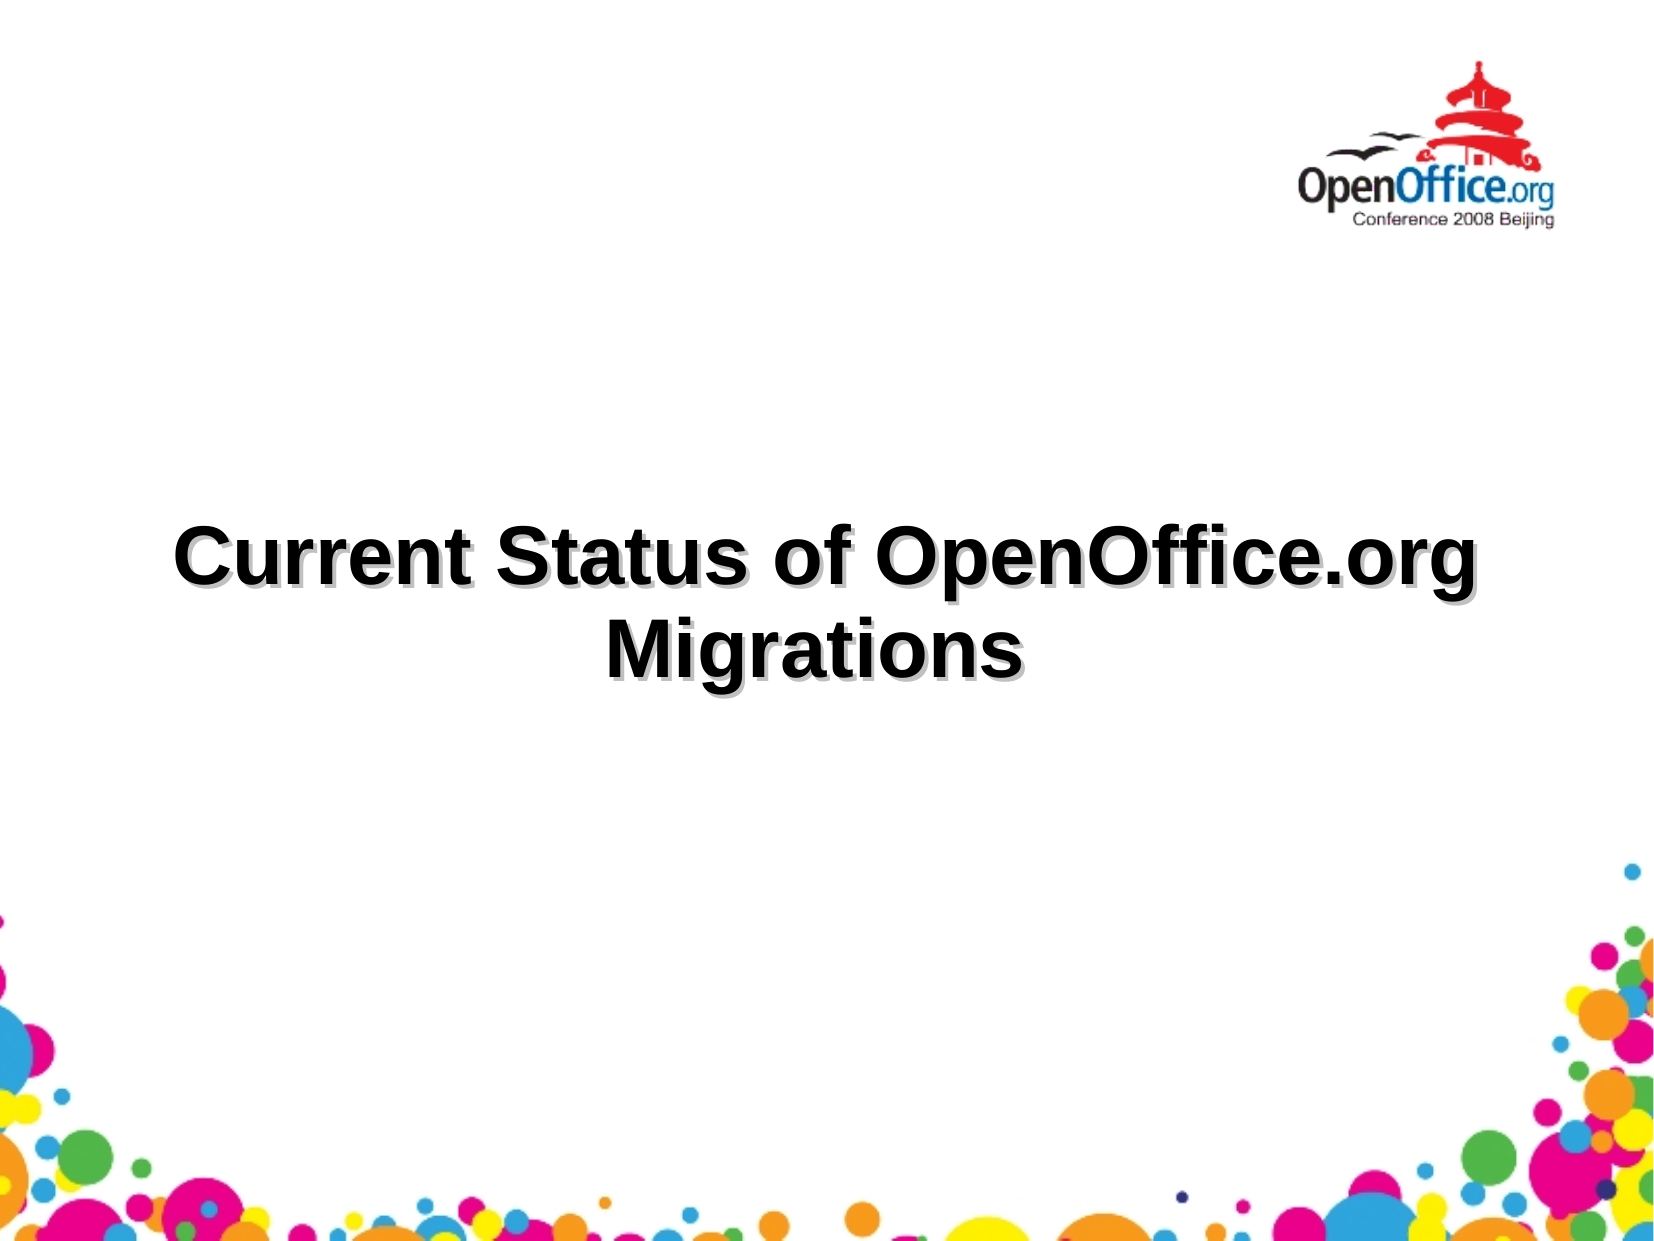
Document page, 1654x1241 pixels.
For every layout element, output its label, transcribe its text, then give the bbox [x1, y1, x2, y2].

text_box Current Status of OpenOffice.org Migrations [147, 502, 1506, 703]
picture [1285, 51, 1569, 250]
picture [0, 810, 1654, 1241]
